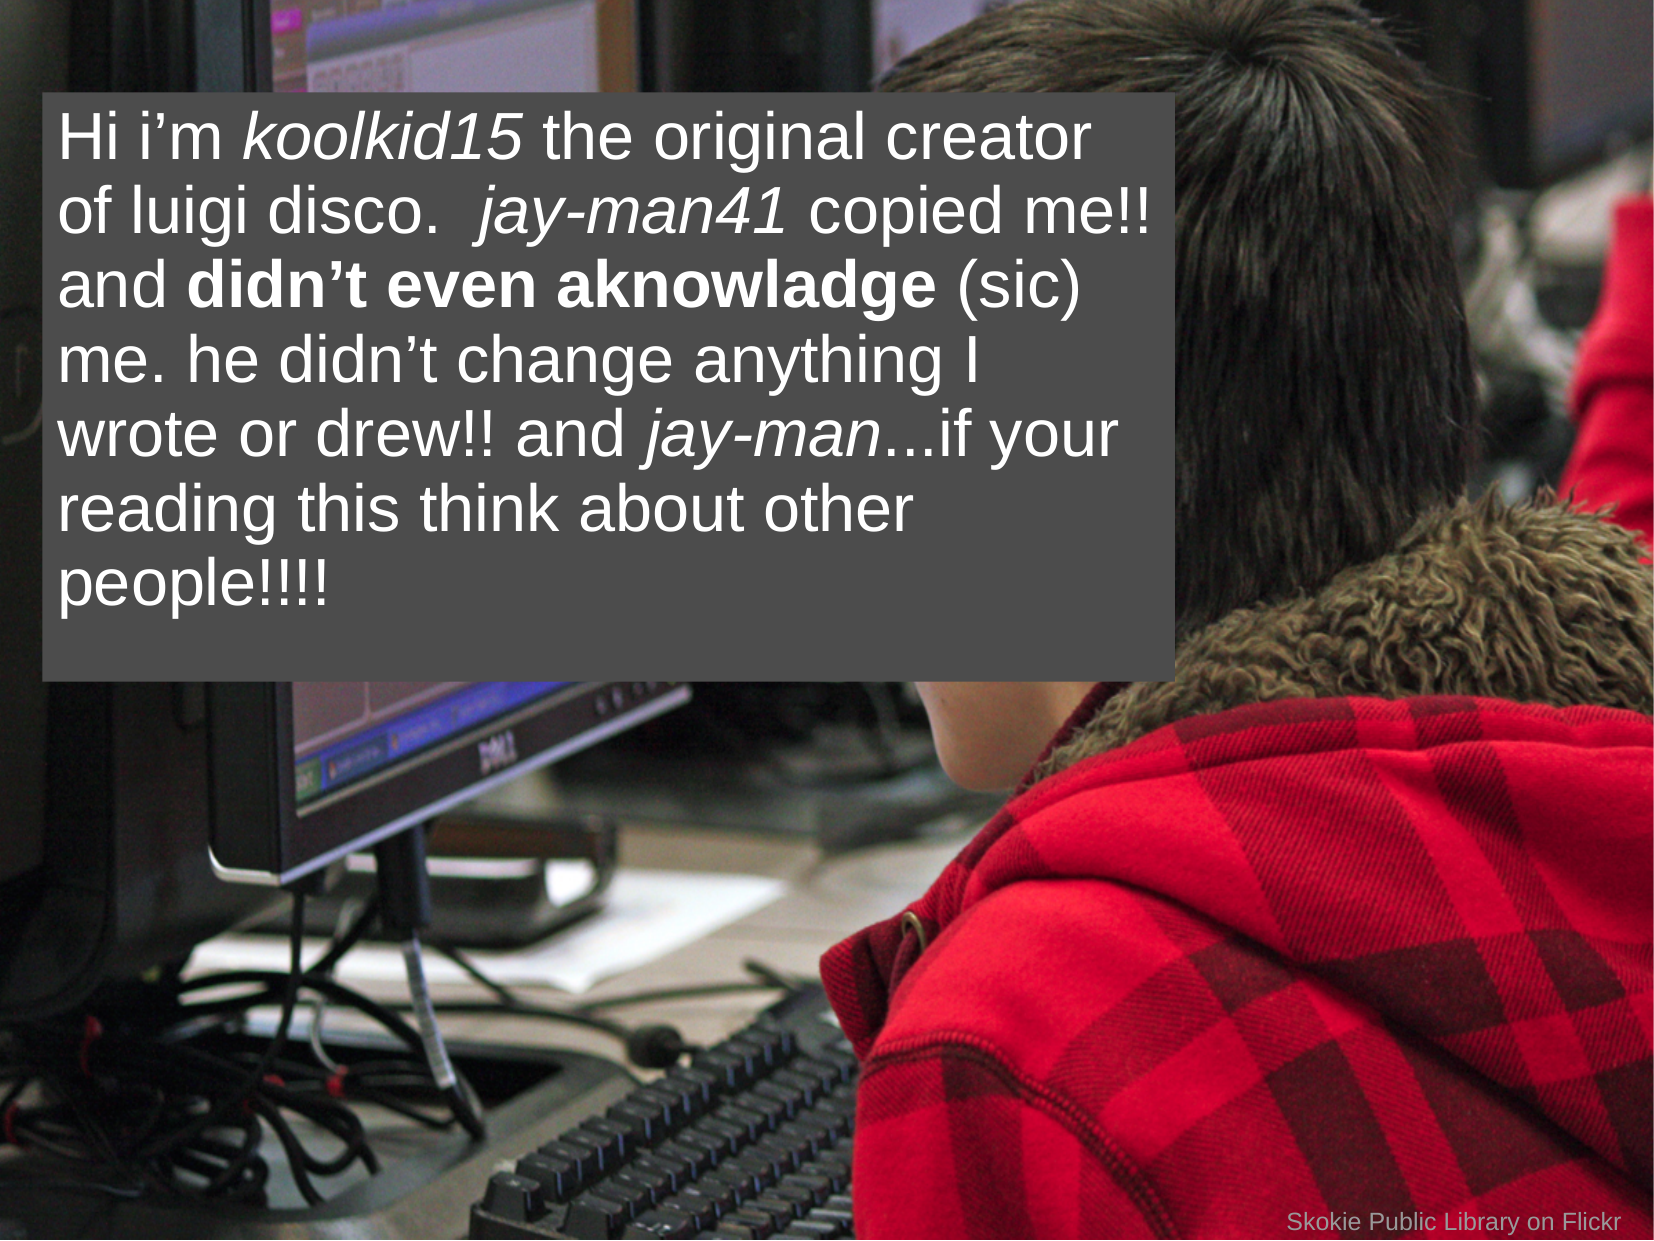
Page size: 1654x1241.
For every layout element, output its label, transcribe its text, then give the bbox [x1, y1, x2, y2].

picture [0, 0, 1654, 1241]
text_box Skokie Public Library on Flickr [1271, 1201, 1654, 1241]
text_box Hi i’m koolkid15 the original creator of luigi disco. jay-man41 copied me!! and didn’t even aknowladge (sic) me. he didn’t change anything I wrote or drew!! and jay-man...if your reading this think about other people!!!! [42, 92, 1175, 682]
